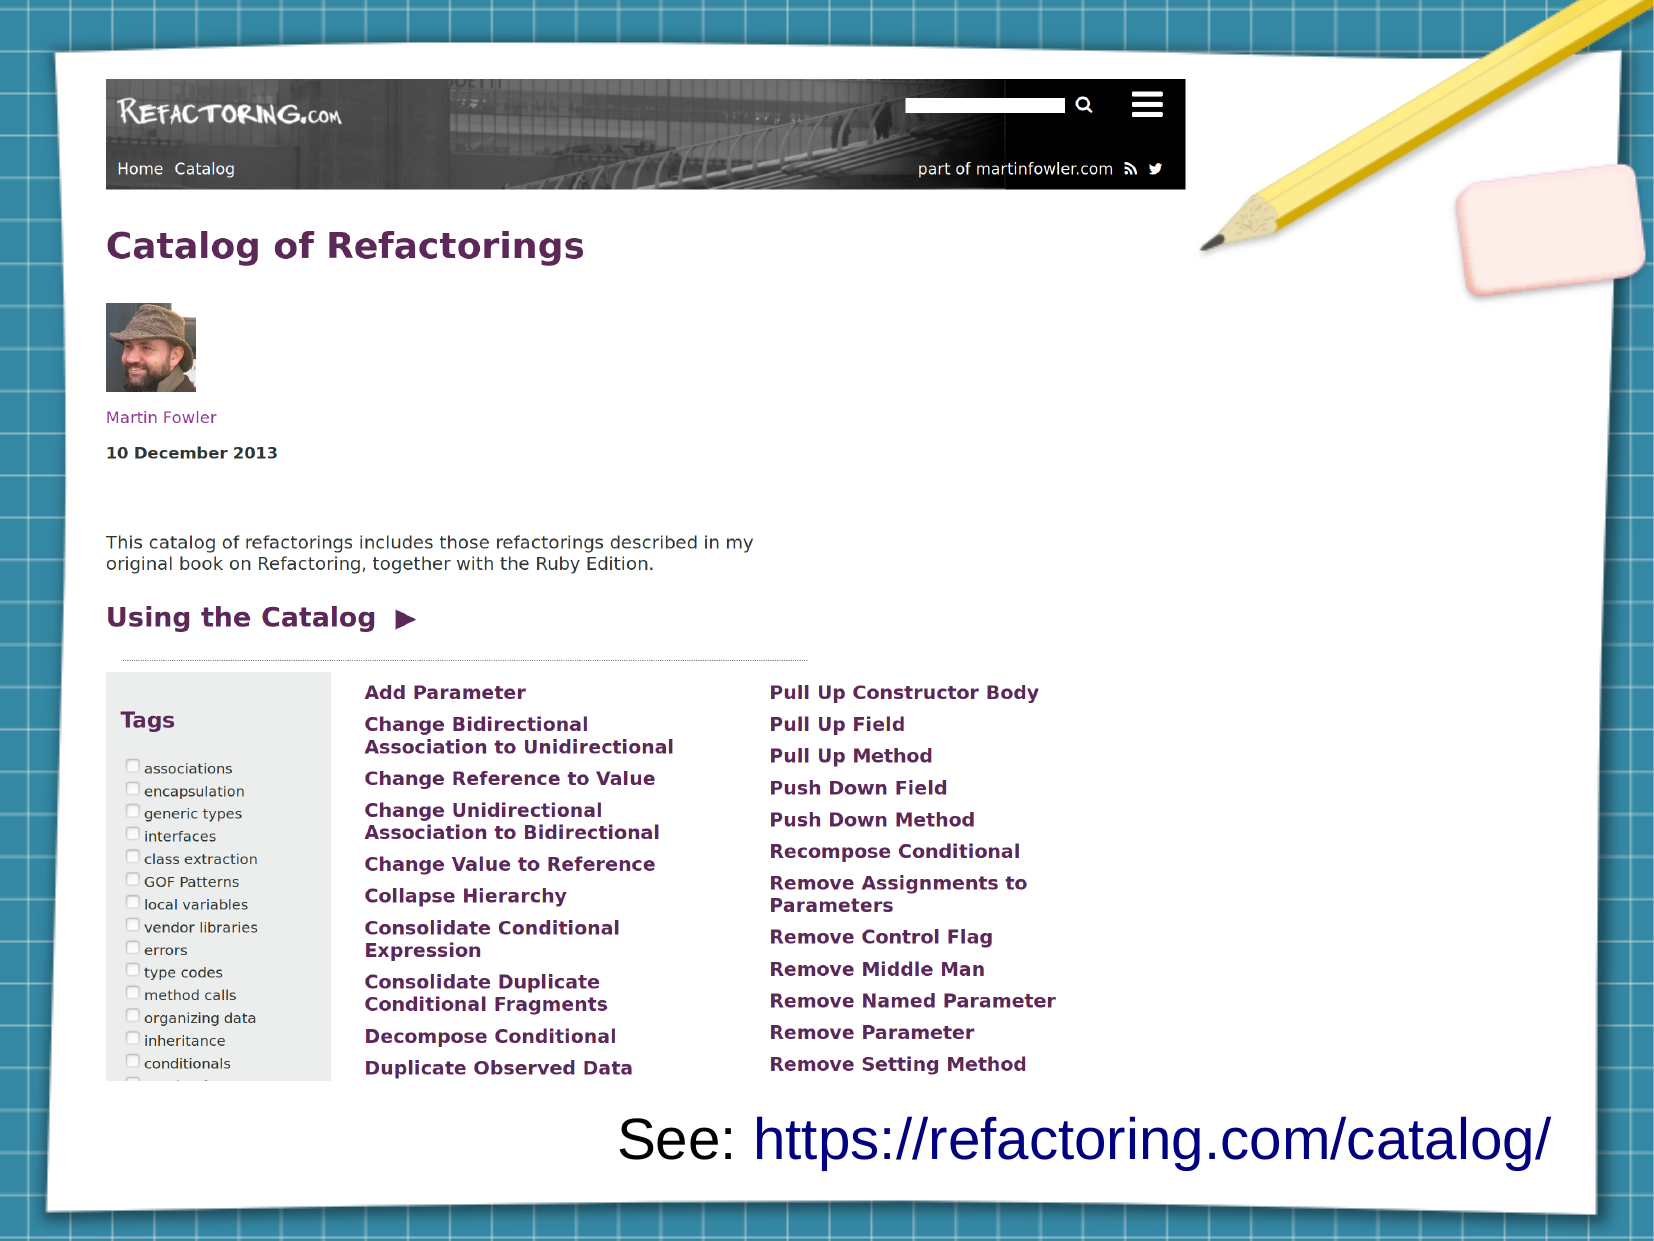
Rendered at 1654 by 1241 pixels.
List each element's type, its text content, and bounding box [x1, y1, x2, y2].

text_box See: https://refactoring.com/catalog/ [600, 1099, 1584, 1192]
picture [0, 0, 1654, 1241]
